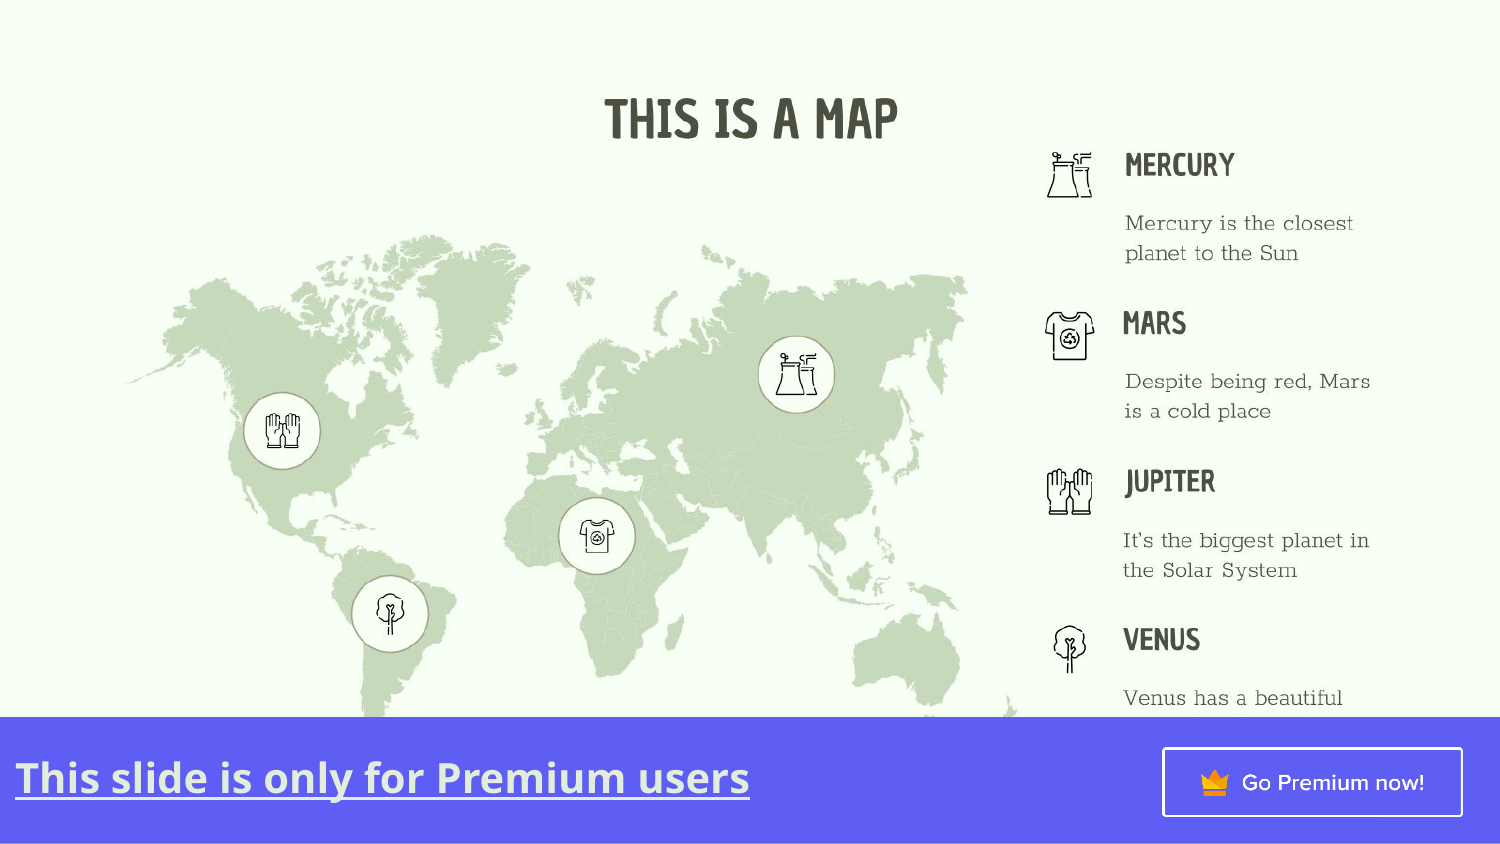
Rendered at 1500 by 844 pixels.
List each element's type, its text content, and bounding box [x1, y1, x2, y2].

picture [0, 0, 1500, 717]
picture [1162, 747, 1463, 817]
text_box This slide is only for Premium users [0, 717, 1500, 844]
